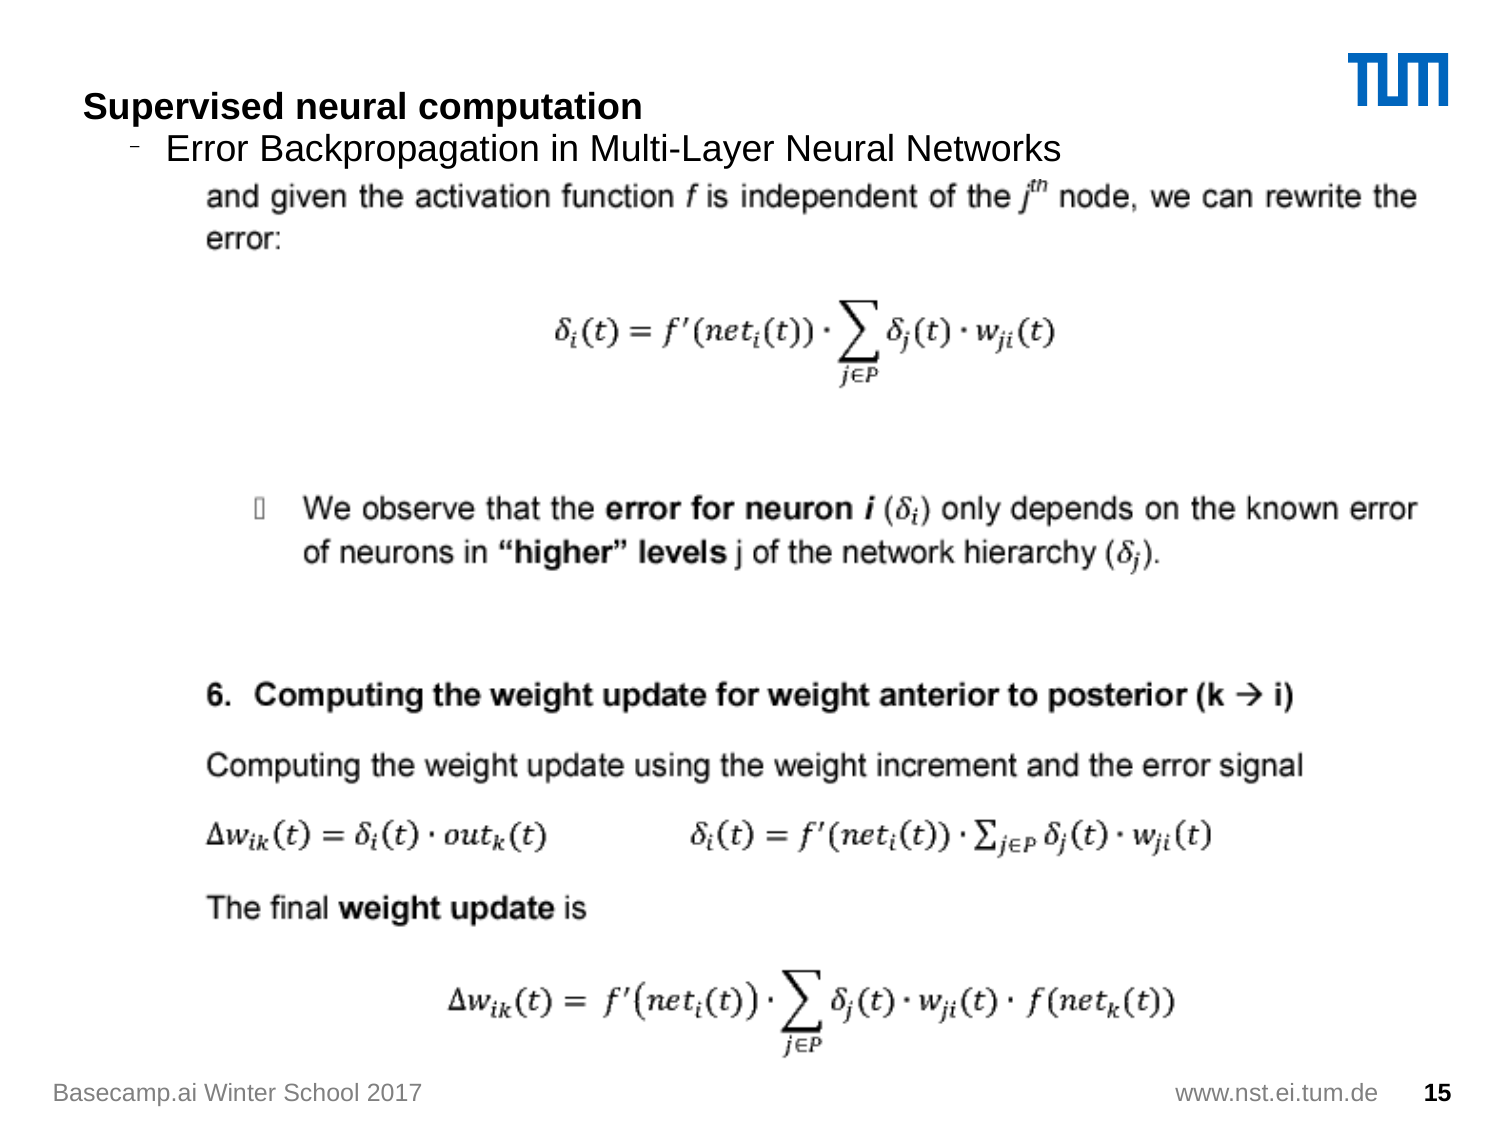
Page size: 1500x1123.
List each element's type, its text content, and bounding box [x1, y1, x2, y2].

text_box Supervised neural computation Error Backpropagation in Multi-Layer Neural Networks [68, 77, 1406, 343]
picture [200, 179, 1447, 1081]
